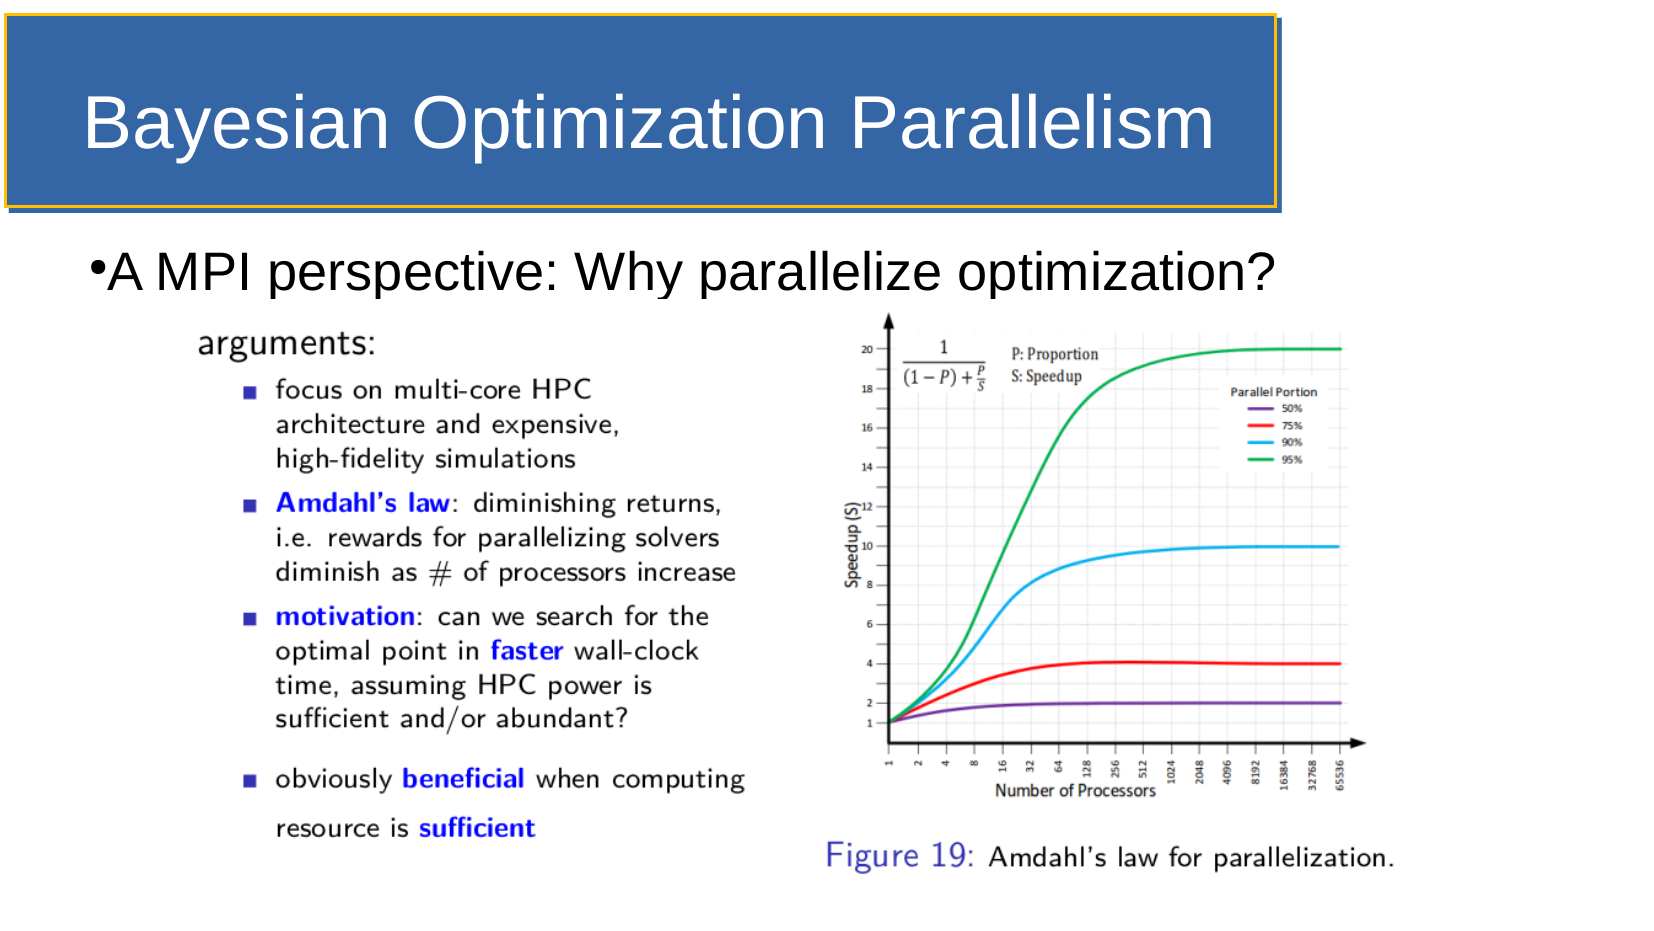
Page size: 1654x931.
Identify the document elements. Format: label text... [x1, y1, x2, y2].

list A MPI perspective: Why parallelize optimization? [88, 236, 1565, 798]
title Bayesian Optimization Parallelism [82, 44, 1235, 192]
picture [187, 300, 1413, 880]
